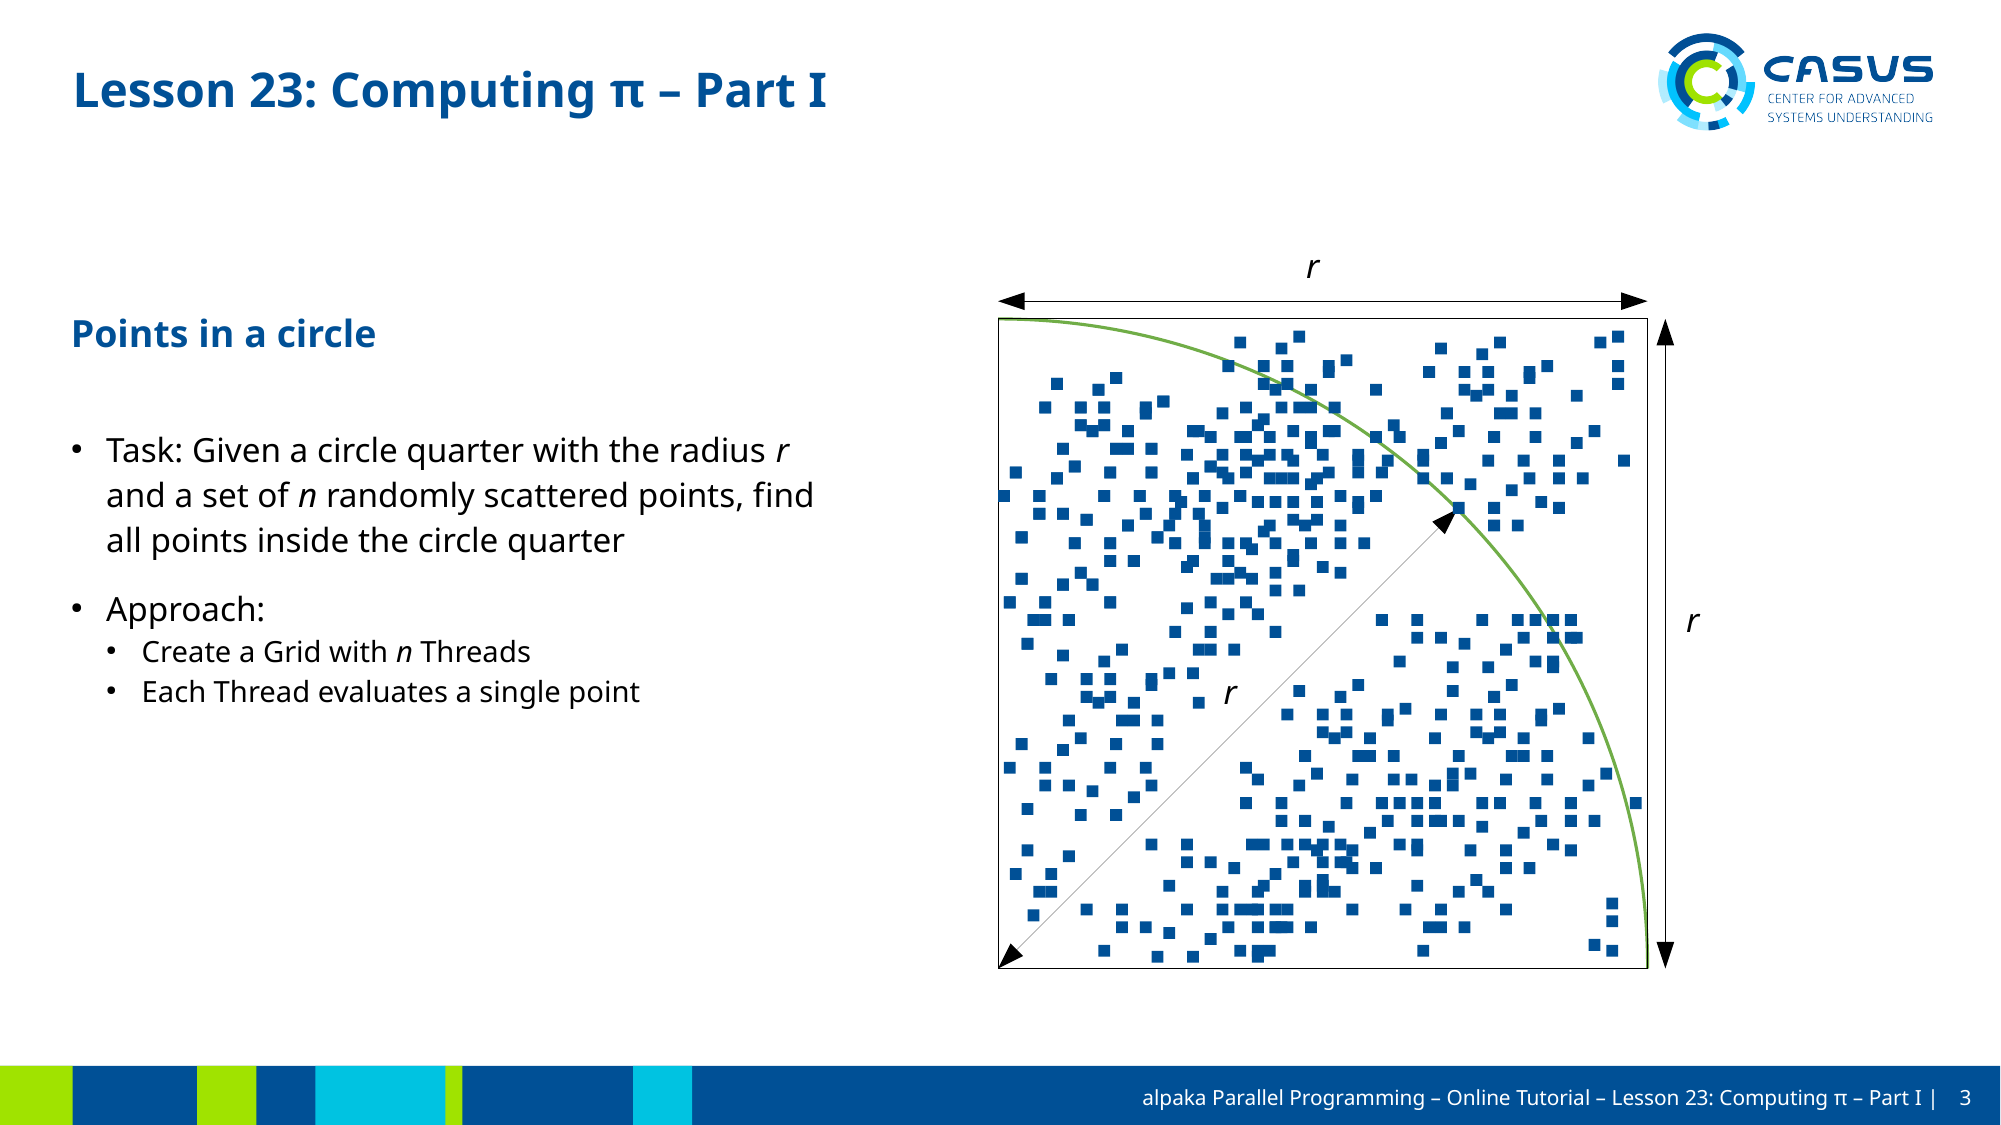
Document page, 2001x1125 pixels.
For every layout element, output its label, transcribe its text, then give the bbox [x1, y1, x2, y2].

text_box [1299, 814, 1312, 827]
text_box [1476, 614, 1489, 626]
text_box [1116, 903, 1128, 916]
text_box [1287, 856, 1300, 869]
text_box [1511, 519, 1524, 532]
text_box [1275, 797, 1288, 810]
text_box [1435, 342, 1447, 355]
text_box [1429, 797, 1441, 810]
text_box [1340, 708, 1353, 721]
text_box [1240, 401, 1252, 414]
text_box [1198, 490, 1211, 502]
text_box [1553, 472, 1565, 485]
text_box [1062, 614, 1075, 626]
text_box [1169, 625, 1182, 638]
text_box [1257, 519, 1282, 550]
text_box [1086, 785, 1099, 798]
text_box [1417, 944, 1430, 957]
text_box [1057, 744, 1069, 756]
text_box [1547, 655, 1560, 674]
text_box [1547, 838, 1560, 851]
text_box [1057, 442, 1069, 455]
text_box [1074, 401, 1087, 414]
text_box [1334, 537, 1347, 550]
text_box [1458, 383, 1495, 402]
text_box [1452, 814, 1465, 827]
text_box r [1291, 235, 1335, 296]
text_box [1588, 425, 1601, 438]
text_box [1269, 566, 1282, 579]
text_box [1535, 496, 1548, 508]
text_box [1104, 673, 1117, 686]
text_box [1600, 767, 1613, 780]
text_box [1033, 885, 1058, 898]
text_box [1505, 389, 1518, 402]
text_box [1553, 702, 1565, 715]
text_box [1039, 401, 1052, 414]
text_box [1352, 679, 1365, 691]
text_box [1316, 561, 1329, 573]
text_box [1435, 903, 1447, 916]
text_box [1240, 596, 1264, 621]
text_box [1411, 797, 1424, 810]
text_box [1234, 413, 1276, 443]
text_box [1458, 637, 1471, 650]
text_box [1517, 732, 1530, 745]
text_box [1582, 779, 1595, 792]
text_box [1222, 360, 1235, 373]
text_box [1316, 874, 1341, 898]
text_box [1281, 838, 1294, 851]
text_box [1181, 903, 1193, 916]
text_box [1015, 531, 1028, 544]
text_box [1104, 761, 1117, 774]
text_box [1116, 921, 1128, 934]
text_box [1080, 513, 1093, 526]
text_box [1423, 366, 1436, 378]
text_box [1015, 738, 1028, 751]
text_box [1074, 732, 1087, 745]
text_box [1488, 431, 1501, 443]
text_box [1511, 614, 1524, 626]
text_box [1440, 472, 1453, 485]
text_box [1305, 431, 1329, 461]
text_box [1181, 602, 1193, 615]
text_box [1074, 809, 1087, 821]
text_box [1340, 797, 1353, 810]
text_box [1505, 484, 1518, 497]
text_box [1080, 673, 1093, 686]
text_box [1311, 767, 1323, 780]
text_box [1452, 750, 1465, 762]
text_box [1334, 519, 1347, 532]
text_box [1181, 856, 1193, 869]
text_box [1305, 383, 1317, 396]
text_box [1269, 921, 1294, 934]
text_box [1399, 702, 1412, 715]
text_box [1234, 336, 1247, 349]
text_box [1541, 360, 1554, 373]
text_box [1192, 643, 1217, 656]
text_box [1470, 726, 1506, 745]
text_box [1139, 761, 1152, 774]
text_box [1476, 820, 1489, 833]
text_box [1263, 472, 1300, 485]
text_box [1305, 921, 1317, 934]
text_box [1529, 407, 1542, 420]
text_box [1039, 779, 1052, 792]
text_box [1541, 773, 1554, 786]
text_box [1181, 838, 1193, 851]
text_box [1588, 814, 1601, 827]
text_box [1423, 921, 1447, 934]
text_box [1257, 360, 1270, 373]
text_box [1110, 442, 1134, 455]
text_box [1122, 425, 1134, 438]
text_box [1293, 685, 1306, 697]
text_box [1216, 407, 1229, 420]
text_box [1216, 501, 1229, 514]
text_box [1181, 448, 1193, 461]
text_box [1240, 761, 1264, 786]
text_box [1192, 696, 1205, 709]
text_box [1564, 844, 1577, 857]
text_box [1393, 655, 1406, 668]
text_box [1370, 490, 1382, 502]
text_box [1181, 555, 1199, 573]
text_box [1464, 767, 1477, 780]
text_box [1110, 809, 1123, 821]
text_box [1316, 708, 1329, 721]
text_box [1287, 513, 1323, 532]
text_box [1281, 360, 1294, 373]
text_box [1452, 501, 1465, 514]
text_box [1240, 797, 1252, 810]
text_box [1098, 655, 1111, 668]
text_box [1145, 779, 1158, 792]
text_box [1505, 750, 1530, 762]
text_box [1535, 814, 1548, 827]
text_box [1062, 850, 1075, 863]
text_box [1009, 466, 1022, 479]
text_box [1618, 454, 1630, 467]
text_box [1494, 407, 1518, 420]
text_box [1517, 454, 1530, 467]
text_box [1269, 903, 1294, 916]
text_box [1435, 631, 1447, 644]
text_box [1381, 814, 1394, 827]
text_box [1062, 714, 1075, 727]
picture [1658, 33, 1933, 131]
text_box [1564, 631, 1583, 644]
text_box [1228, 862, 1241, 875]
text_box [1500, 862, 1512, 875]
text_box [1446, 661, 1459, 674]
text_box [1358, 537, 1371, 550]
text_box [1122, 519, 1134, 532]
text_box [1517, 631, 1530, 644]
text_box [1482, 366, 1495, 378]
text_box [1187, 950, 1199, 963]
text_box [1275, 342, 1288, 355]
text_box [1529, 797, 1542, 810]
text_box [1098, 401, 1111, 414]
text_box [1334, 838, 1359, 875]
text_box [1222, 921, 1235, 934]
text_box [1364, 732, 1376, 745]
text_box [1068, 460, 1081, 473]
text_box [1375, 614, 1388, 626]
text_box [1021, 803, 1034, 815]
text_box [1482, 661, 1495, 674]
text_box [1458, 366, 1471, 378]
text_box [1033, 490, 1046, 502]
text_box [1234, 944, 1247, 957]
text_box [1015, 572, 1028, 585]
text_box [1145, 466, 1158, 479]
text_box r [1671, 589, 1715, 650]
text_box [1482, 454, 1495, 467]
text_box [1352, 496, 1365, 514]
text_box [1127, 791, 1140, 804]
text_box [1287, 496, 1300, 508]
text_box [1488, 519, 1501, 532]
text_box [1322, 425, 1341, 438]
text_box [1251, 944, 1276, 963]
text_box [1494, 708, 1506, 721]
text_box [1251, 921, 1264, 934]
text_box [1281, 708, 1294, 721]
text_box [1464, 478, 1477, 491]
text_box [1299, 750, 1312, 762]
text_box [1104, 466, 1117, 479]
text_box [1151, 950, 1164, 963]
text_box [1576, 472, 1589, 485]
text_box [1027, 614, 1052, 626]
text_box [1529, 655, 1542, 668]
text_box [1299, 838, 1329, 869]
text_box [1500, 643, 1512, 656]
text_box [1269, 625, 1282, 638]
text_box [1399, 903, 1412, 916]
text_box [1476, 797, 1489, 810]
text_box [1187, 425, 1217, 443]
text_box [1157, 395, 1170, 408]
text_box [1210, 555, 1258, 585]
text_box [1364, 826, 1376, 839]
text_box [1606, 897, 1619, 910]
text_box [1346, 903, 1359, 916]
text_box [1145, 673, 1158, 691]
text_box [1246, 838, 1270, 851]
text_box [1547, 614, 1560, 626]
text_box [1435, 708, 1447, 721]
text_box [1440, 407, 1453, 420]
text_box [1523, 366, 1536, 384]
text_box [1104, 537, 1117, 550]
text_box [1500, 903, 1512, 916]
text_box [1204, 448, 1235, 485]
text_box [1287, 425, 1300, 438]
text_box [1564, 797, 1577, 810]
text_box [1228, 643, 1241, 656]
text_box [1098, 944, 1111, 957]
text_box [1570, 437, 1583, 449]
text_box [1334, 690, 1347, 703]
title Lesson 23: Computing π – Part I [72, 54, 1620, 123]
text_box [1169, 537, 1182, 550]
text_box [998, 490, 1010, 502]
text_box [1110, 738, 1123, 751]
text_box [1057, 507, 1069, 520]
text_box [1405, 773, 1418, 786]
text_box [1163, 879, 1176, 892]
text_box [1068, 537, 1081, 550]
text_box [1187, 472, 1199, 485]
text_box [1009, 868, 1022, 880]
text_box [1547, 631, 1560, 644]
text_box [1293, 584, 1306, 597]
text_box [1570, 389, 1583, 402]
text_box [1204, 596, 1217, 609]
text_box [1370, 383, 1382, 396]
text_box [1393, 838, 1406, 851]
text_box [1204, 625, 1217, 638]
text_box [1488, 501, 1501, 514]
text_box [1216, 885, 1229, 898]
text_box [1204, 856, 1217, 869]
text_box [1612, 377, 1625, 390]
text_box [1145, 838, 1158, 851]
text_box [1429, 732, 1441, 745]
text_box r [1208, 661, 1252, 722]
text_box [1334, 566, 1347, 579]
text_box [1470, 708, 1483, 721]
text_box [1564, 814, 1577, 827]
text_box [1127, 696, 1140, 709]
text_box [1476, 348, 1489, 361]
text_box [1145, 442, 1158, 455]
text_box [1322, 820, 1335, 833]
text_box [1039, 761, 1052, 774]
text_box [1553, 454, 1565, 467]
text_box [1045, 868, 1058, 880]
text_box [1151, 490, 1188, 544]
text_box [1139, 507, 1152, 520]
text_box [1582, 732, 1595, 745]
text_box [1322, 360, 1335, 378]
text_box [1269, 496, 1282, 508]
text_box [1606, 944, 1619, 957]
text_box [1328, 401, 1341, 414]
text_box [1334, 490, 1347, 502]
text_box [1612, 360, 1625, 373]
text_box [1535, 708, 1548, 727]
text_box [1387, 750, 1400, 762]
text_box [1269, 584, 1282, 597]
text_box [1387, 773, 1400, 786]
text_box [1553, 501, 1565, 514]
text_box [1287, 549, 1300, 567]
text_box [1151, 714, 1164, 727]
text_box [1375, 797, 1388, 810]
text_box [1299, 879, 1312, 898]
text_box [1500, 773, 1512, 786]
text_box [1452, 885, 1465, 898]
text_box [1375, 454, 1394, 479]
text_box [1163, 927, 1176, 939]
text_box [1387, 419, 1406, 443]
text_box [1594, 336, 1607, 349]
text_box [1104, 555, 1117, 567]
text_box [1275, 401, 1288, 414]
text_box [1293, 779, 1306, 792]
text_box [1240, 537, 1258, 556]
text_box [1080, 903, 1093, 916]
text_box [1092, 383, 1105, 396]
text_box [1370, 431, 1382, 443]
text_box [1458, 921, 1471, 934]
text_box [1381, 708, 1394, 727]
text_box [1523, 472, 1536, 485]
text_box [1098, 490, 1111, 502]
text_box [1021, 637, 1034, 650]
text_box [1346, 773, 1359, 786]
text_box [1446, 685, 1459, 697]
text_box [1187, 667, 1199, 680]
text_box [1488, 690, 1501, 703]
text_box [1446, 767, 1459, 792]
text_box [1305, 537, 1317, 550]
text_box [1139, 921, 1152, 934]
text_box [1494, 336, 1506, 349]
text_box [1293, 401, 1317, 414]
text_box [1612, 330, 1625, 343]
text_box [1606, 915, 1619, 928]
text_box [1452, 425, 1465, 438]
text_box [1240, 448, 1276, 479]
text_box [1127, 555, 1140, 567]
text_box [1104, 596, 1117, 609]
text_box [1074, 419, 1111, 438]
text_box [1116, 643, 1128, 656]
text_box [1429, 779, 1441, 792]
text_box [1251, 496, 1264, 508]
text_box [1074, 566, 1099, 591]
text_box [1003, 596, 1016, 609]
text_box [1352, 448, 1365, 479]
text_box [1057, 649, 1069, 662]
text_box [1151, 738, 1164, 751]
text_box [1251, 868, 1282, 898]
text_box [1429, 814, 1447, 827]
text_box [1411, 614, 1424, 626]
text_box [1316, 726, 1353, 745]
text_box [1222, 537, 1235, 550]
text_box [1393, 797, 1406, 810]
text_box [1517, 826, 1530, 839]
text_box [1021, 844, 1034, 857]
text_box [1541, 750, 1554, 762]
text_box [1062, 779, 1075, 792]
text_box [1275, 814, 1288, 827]
text_box [1293, 330, 1306, 343]
text_box [1352, 750, 1376, 762]
text_box [1340, 354, 1353, 367]
text_box [1411, 838, 1424, 857]
text_box [1588, 938, 1601, 951]
text_box [1470, 874, 1495, 898]
text_box [1370, 862, 1382, 875]
text_box [1039, 596, 1052, 609]
text_box [1116, 714, 1140, 727]
text_box [1435, 437, 1447, 449]
text_box [1045, 673, 1058, 686]
text_box [1494, 797, 1506, 810]
text_box [1417, 472, 1430, 485]
text_box [1505, 679, 1518, 691]
text_box [1417, 448, 1430, 467]
text_box [1234, 903, 1264, 916]
text_box [1192, 507, 1211, 550]
text_box [1411, 879, 1424, 892]
text_box [1629, 797, 1642, 810]
text_box [1529, 614, 1542, 626]
text_box [1523, 862, 1536, 875]
text_box [1163, 667, 1176, 680]
text_box [1464, 844, 1477, 857]
text_box [1257, 377, 1294, 396]
text_box [1110, 372, 1123, 384]
text_box [1057, 578, 1069, 591]
text_box [1564, 614, 1577, 626]
text_box [1027, 909, 1040, 922]
text_box [1500, 844, 1512, 857]
text_box [1222, 608, 1235, 621]
text_box [1003, 761, 1016, 774]
text_box [1080, 690, 1117, 709]
text_box [1411, 631, 1424, 644]
text_box [1216, 903, 1229, 916]
text_box [1051, 377, 1063, 390]
text_box [1411, 814, 1424, 827]
text_box [1051, 472, 1063, 485]
list Points in a circle Task: Given a circle quarter with the radius r and a set of n randomly scattered points, find all points inside the circle quarter Approach: Create a Grid with n Threads Each Thread evaluates a single point [70, 307, 826, 970]
text_box [1281, 448, 1300, 467]
text_box [1033, 507, 1046, 520]
text_box [1133, 490, 1146, 502]
text_box [1529, 431, 1542, 443]
text_box [1204, 933, 1217, 945]
text_box [1139, 401, 1152, 420]
text_box [1311, 496, 1323, 508]
text_box [1305, 466, 1335, 491]
text_box [1234, 490, 1247, 502]
